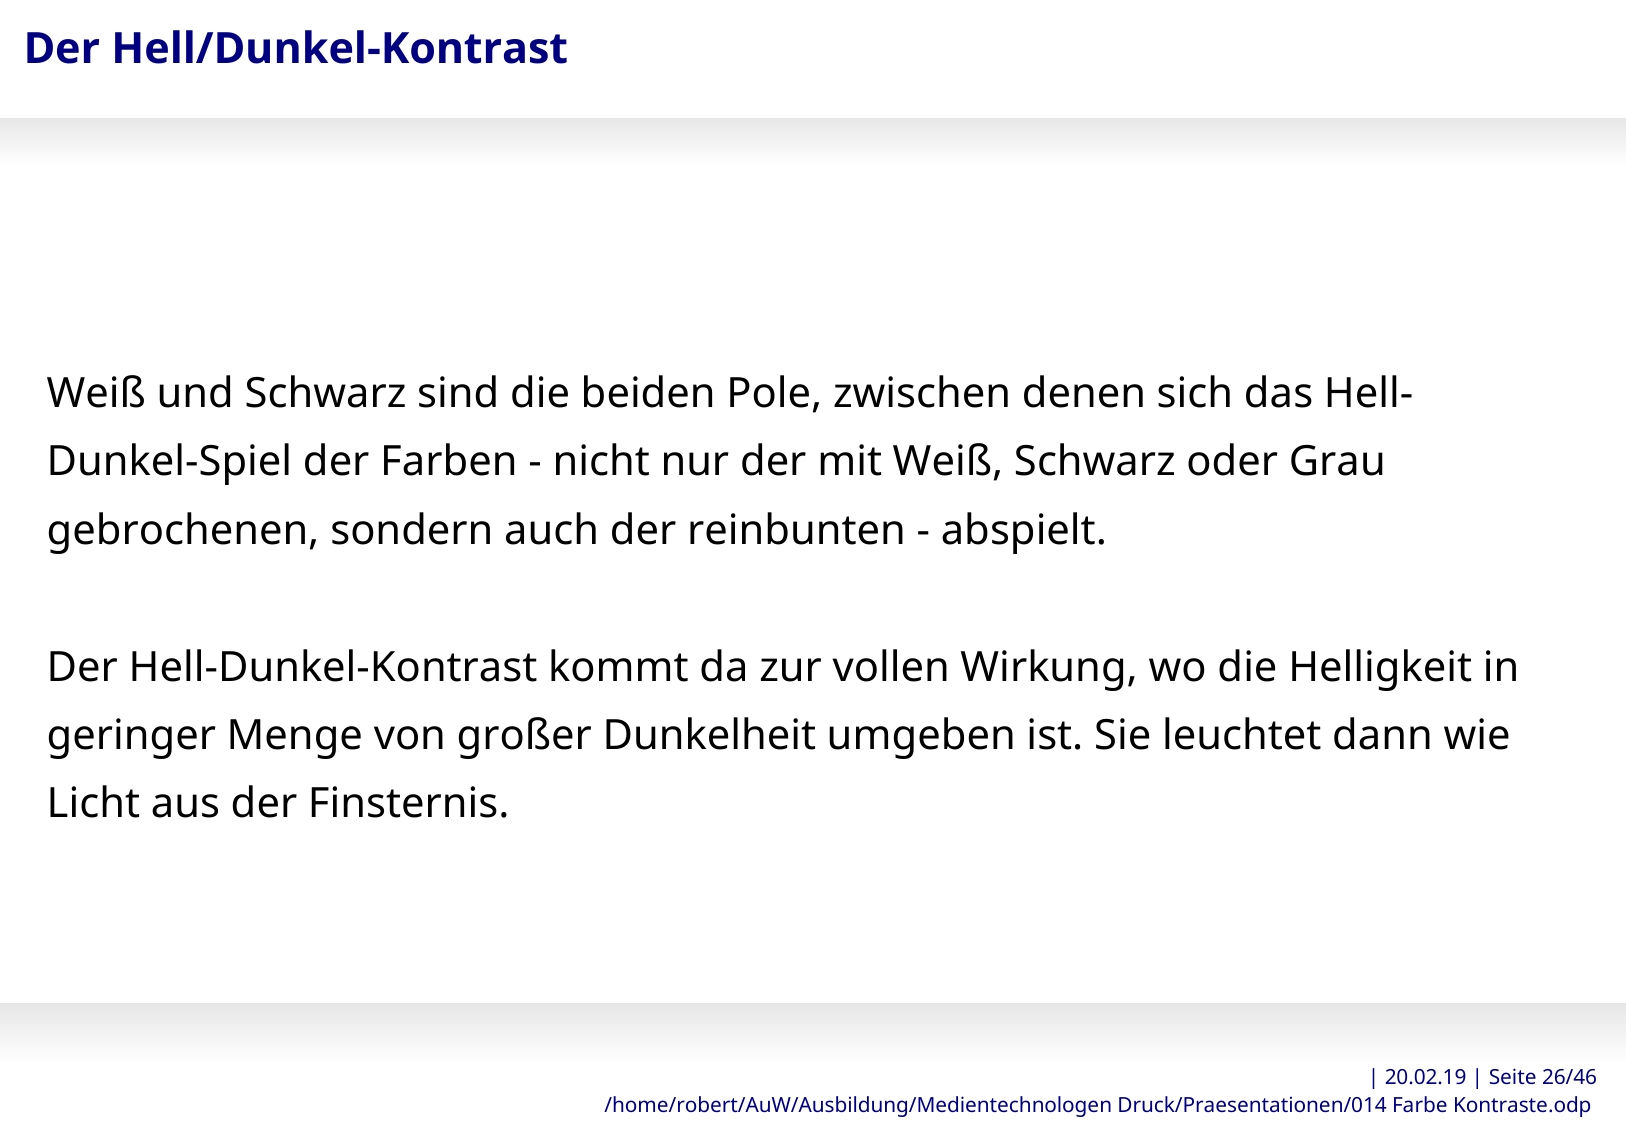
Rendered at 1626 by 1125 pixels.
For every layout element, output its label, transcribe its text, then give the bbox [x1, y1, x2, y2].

title Der Hell/Dunkel-Kontrast [23, 5, 1600, 154]
list Weiß und Schwarz sind die beiden Pole, zwischen denen sich das Hell-Dunkel-Spiel der Farben - nicht nur der mit Weiß, Schwarz oder Grau gebrochenen, sondern auch der reinbunten - abspielt. Der Hell-Dunkel-Kontrast kommt da zur vollen Wirkung, wo die Helligkeit in geringer Menge von großer Dunkelheit umgeben ist. Sie leuchtet dann wie Licht aus der Finsternis. [0, 351, 1565, 830]
